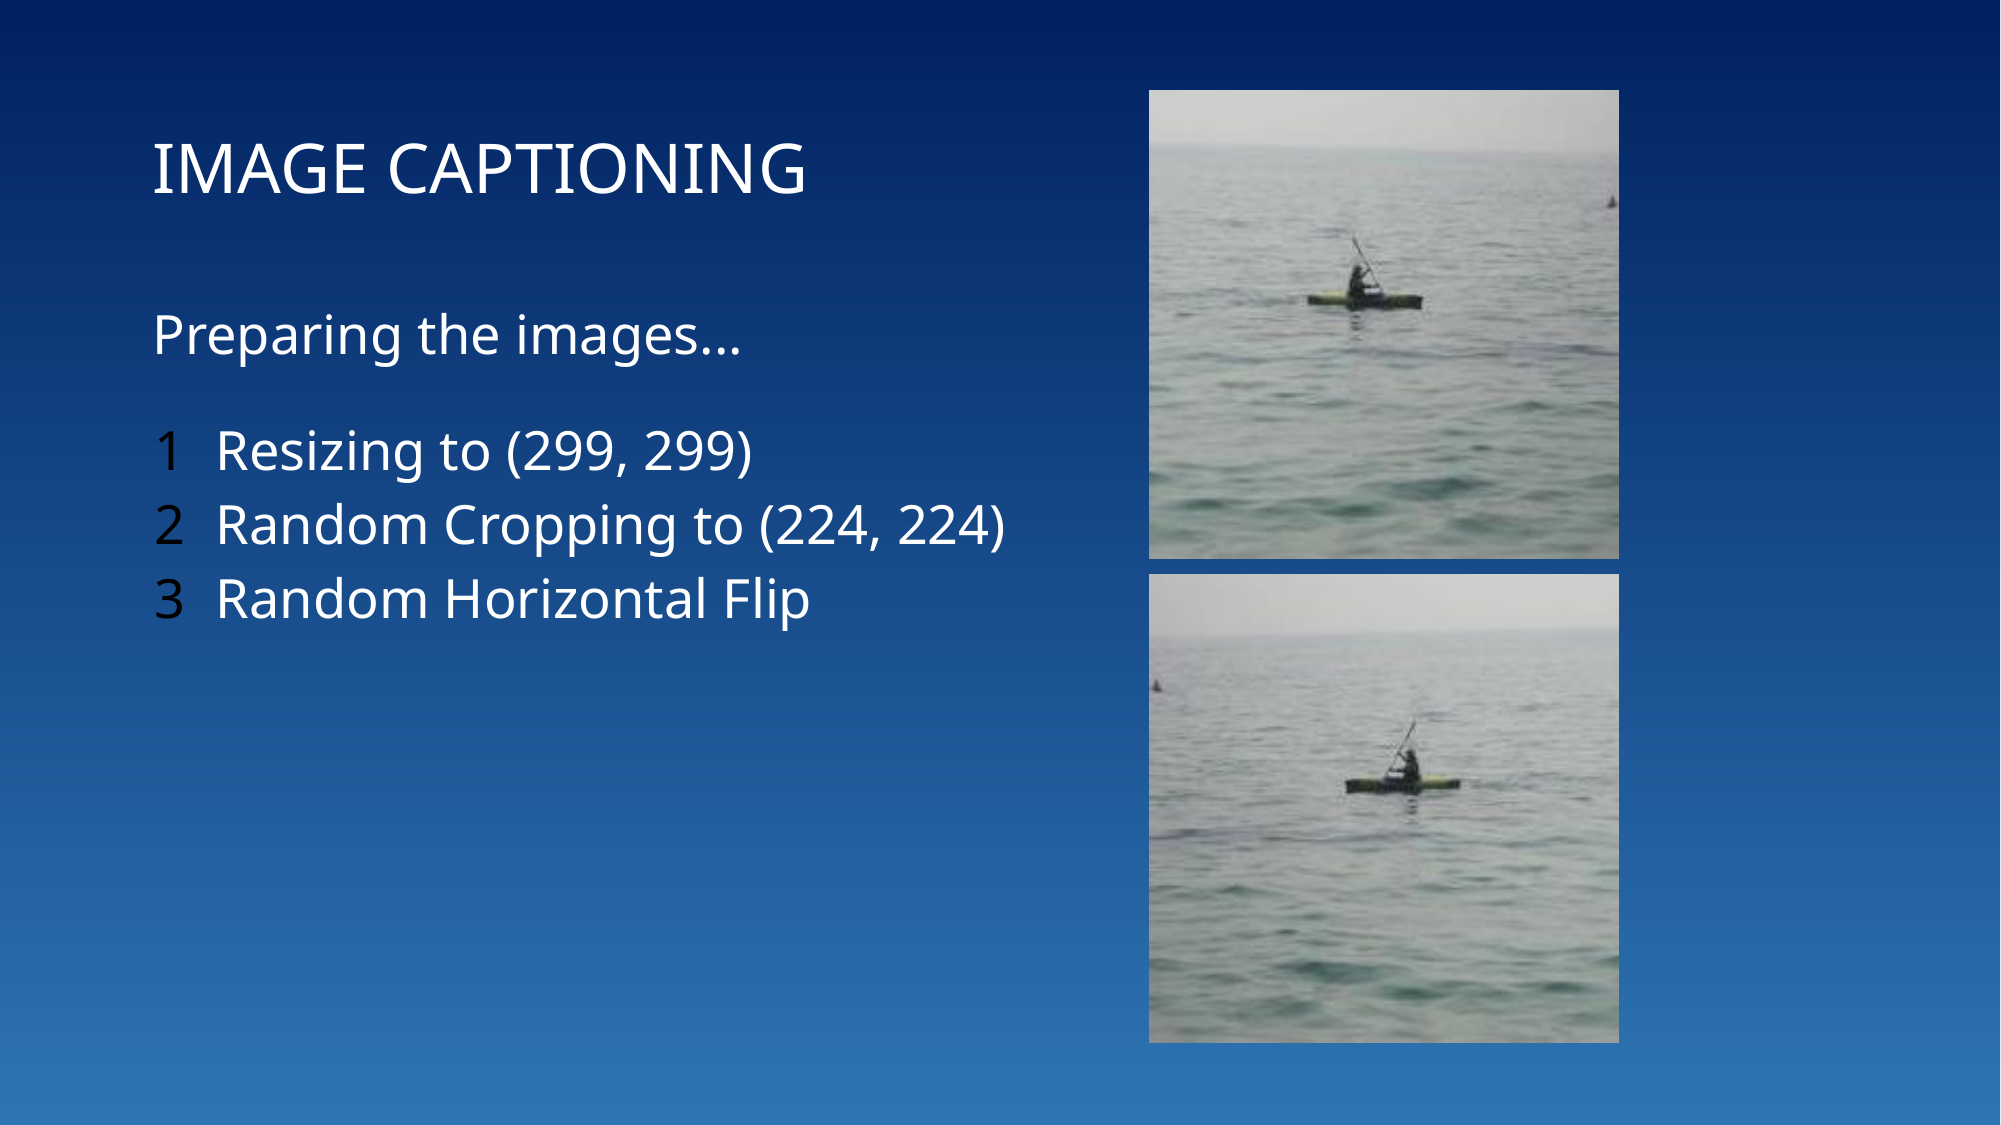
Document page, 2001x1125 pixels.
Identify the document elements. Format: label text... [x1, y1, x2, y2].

text_box Preparing the images... Resizing to (299, 299) Random Cropping to (224, 224) Random Horizontal Flip [137, 288, 1233, 629]
picture [1149, 90, 1619, 559]
title IMAGE CAPTIONING [137, 59, 1863, 278]
picture [1149, 574, 1619, 1043]
